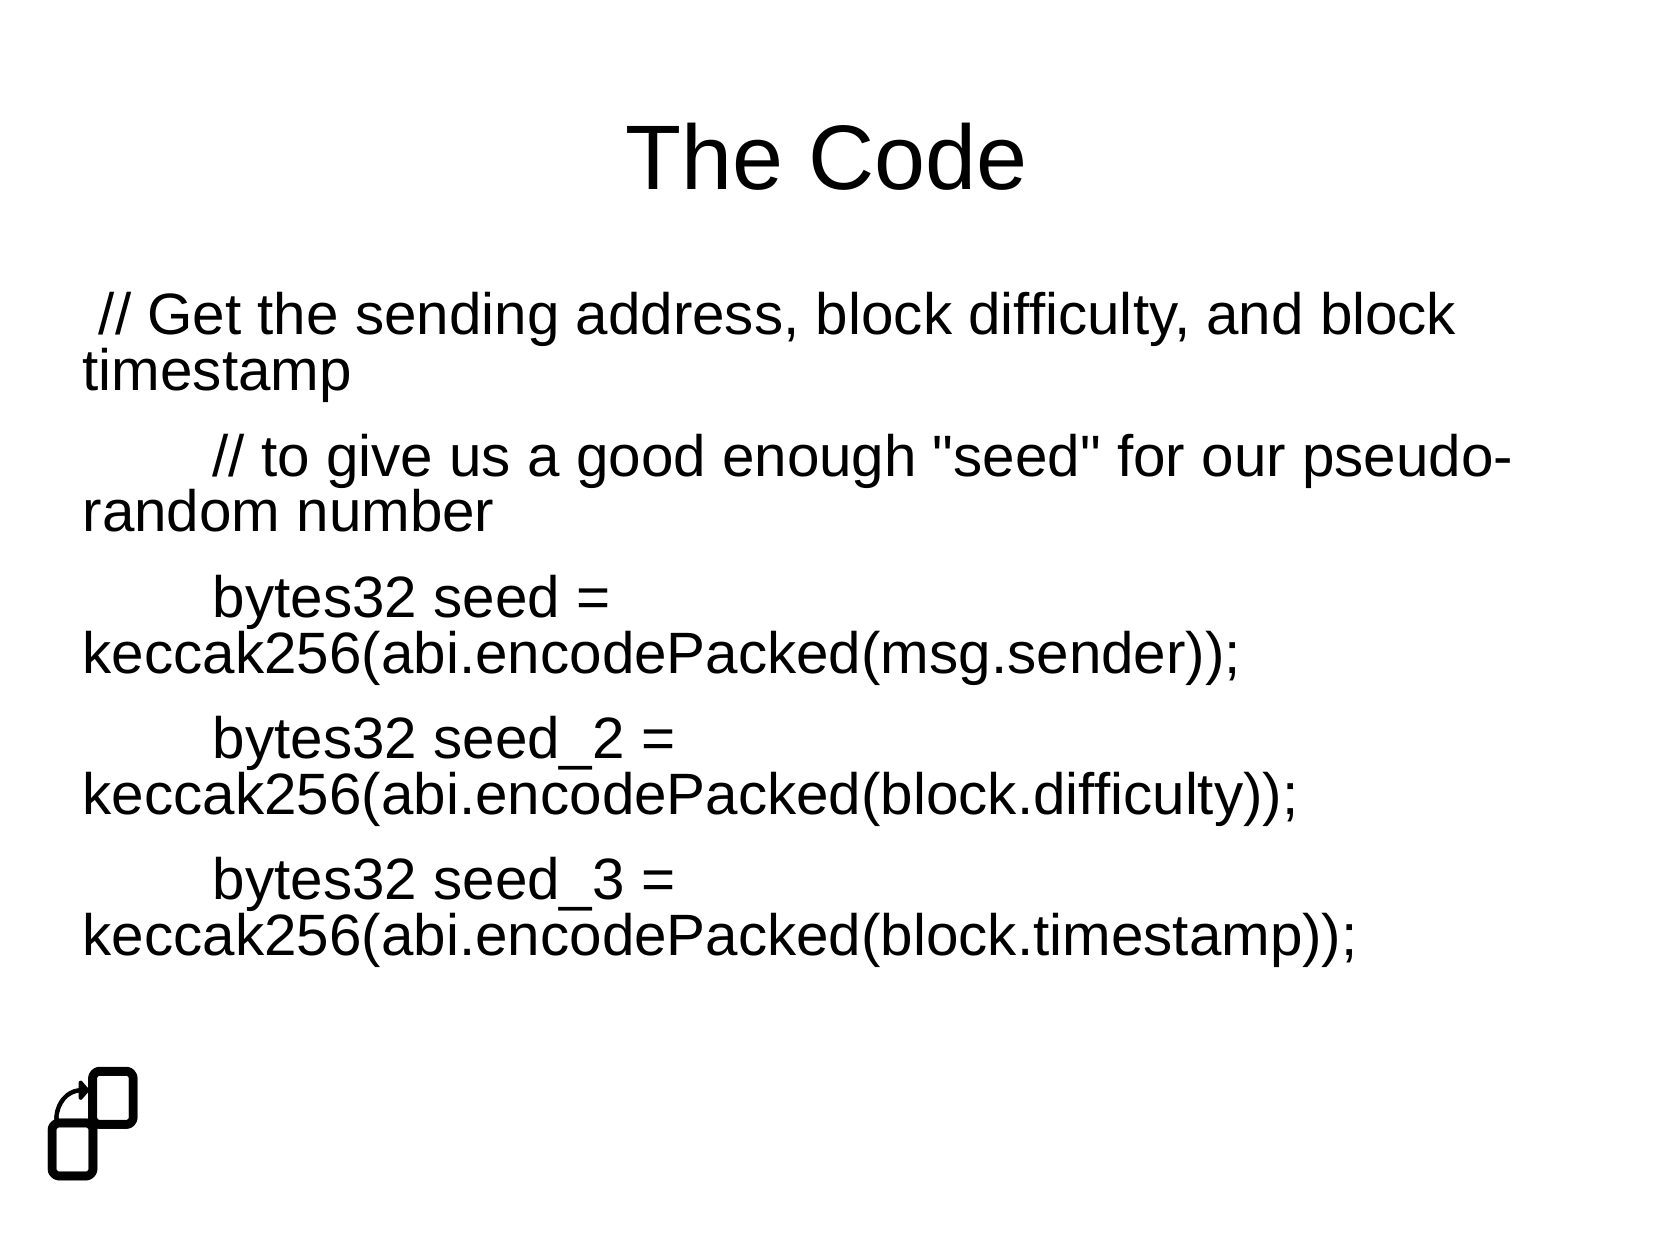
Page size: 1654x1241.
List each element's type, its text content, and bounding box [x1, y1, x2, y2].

title The Code [82, 97, 1571, 209]
list // Get the sending address, block difficulty, and block timestamp // to give us a good enough "seed" for our pseudo-random number bytes32 seed = keccak256(abi.encodePacked(msg.sender)); bytes32 seed_2 = keccak256(abi.encodePacked(block.difficulty)); bytes32 seed_3 = keccak256(abi.encodePacked(block.timestamp)); [82, 290, 1571, 1010]
picture [30, 1062, 153, 1186]
